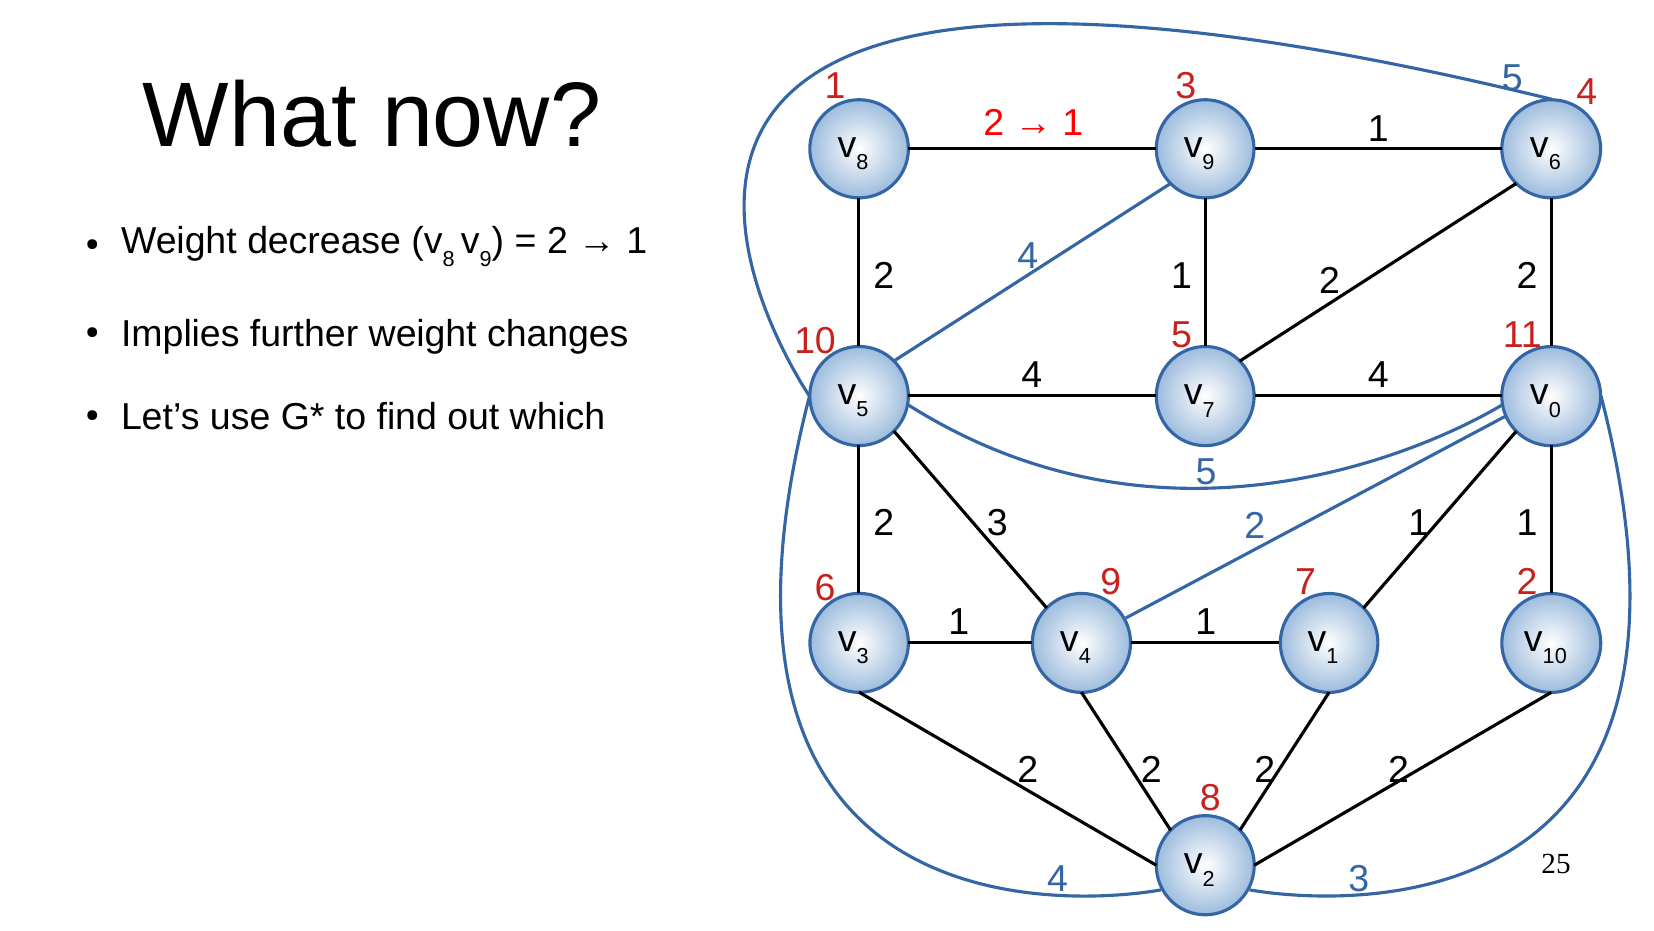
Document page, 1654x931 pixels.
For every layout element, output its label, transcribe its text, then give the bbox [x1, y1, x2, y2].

text_box 3 [1333, 849, 1384, 912]
text_box 2 [1126, 740, 1175, 803]
text_box 2 → 1 [968, 93, 1123, 151]
text_box v6 [1501, 99, 1601, 198]
text_box 4 [1002, 226, 1052, 289]
text_box v3 [809, 593, 909, 693]
text_box 4 [1032, 849, 1082, 912]
text_box v1 [1280, 593, 1378, 693]
text_box v5 [809, 346, 909, 446]
text_box v0 [1501, 347, 1601, 446]
text_box v9 [1156, 100, 1254, 198]
text_box v4 [1032, 593, 1131, 693]
text_box v2 [1156, 820, 1255, 915]
text_box 1 [1353, 99, 1404, 161]
text_box 2 [1229, 497, 1281, 559]
text_box 6 [799, 558, 849, 621]
text_box 1 [1180, 593, 1230, 656]
text_box 2 [1002, 740, 1052, 803]
text_box 11 [1488, 306, 1562, 363]
text_box 2 [858, 494, 909, 557]
title What now? [82, 37, 662, 193]
text_box 1 [1393, 494, 1443, 557]
text_box 2 [1304, 251, 1354, 314]
text_box 4 [1561, 63, 1611, 126]
text_box 9 [1085, 552, 1137, 615]
text_box 2 [1501, 552, 1552, 615]
text_box 10 [779, 312, 865, 369]
text_box 4 [1353, 346, 1404, 409]
text_box 2 [1501, 247, 1552, 306]
text_box 2 [1239, 740, 1290, 803]
text_box 5 [1487, 49, 1538, 112]
text_box 5 [1180, 443, 1230, 505]
text_box 4 [1006, 346, 1058, 409]
text_box 2 [858, 247, 909, 310]
text_box 2 [1373, 740, 1423, 803]
text_box v10 [1501, 593, 1601, 693]
text_box 8 [1185, 769, 1237, 832]
text_box 3 [1160, 57, 1210, 120]
text_box 5 [1156, 306, 1206, 368]
text_box 1 [809, 57, 859, 120]
text_box v8 [809, 99, 909, 198]
text_box 1 [933, 593, 983, 656]
text_box v7 [1156, 346, 1255, 443]
text_box 1 [1501, 494, 1552, 552]
text_box Weight decrease (v8 v9) = 2 → 1 Implies further weight changes Let’s use G* to find out which [70, 212, 733, 792]
text_box 3 [972, 494, 1023, 557]
text_box 1 [1156, 247, 1206, 306]
text_box 7 [1280, 552, 1329, 615]
